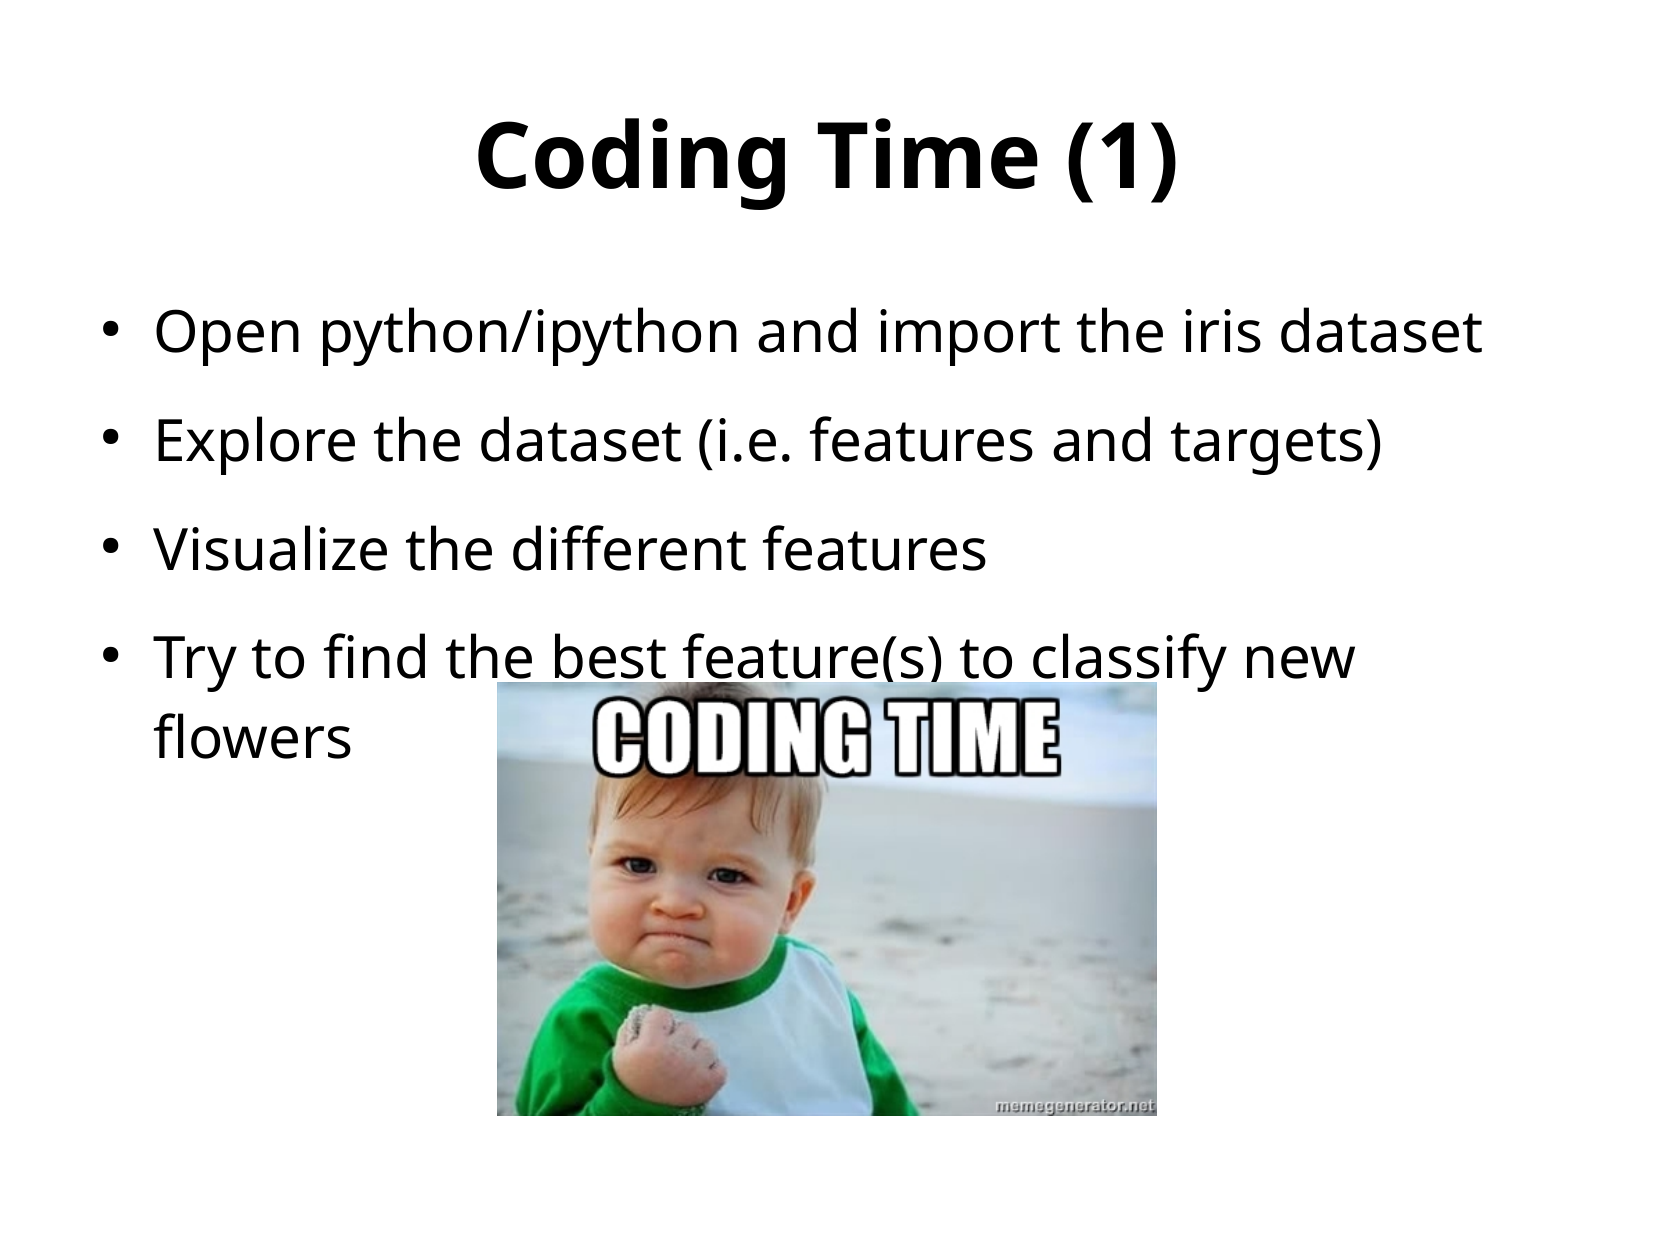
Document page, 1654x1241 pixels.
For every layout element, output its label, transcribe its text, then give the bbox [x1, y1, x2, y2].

picture [497, 682, 1157, 1116]
list Open python/ipython and import the iris dataset Explore the dataset (i.e. features and targets) Visualize the different features Try to find the best feature(s) to classify new flowers [82, 290, 1571, 1010]
title Coding Time (1) [82, 49, 1571, 257]
